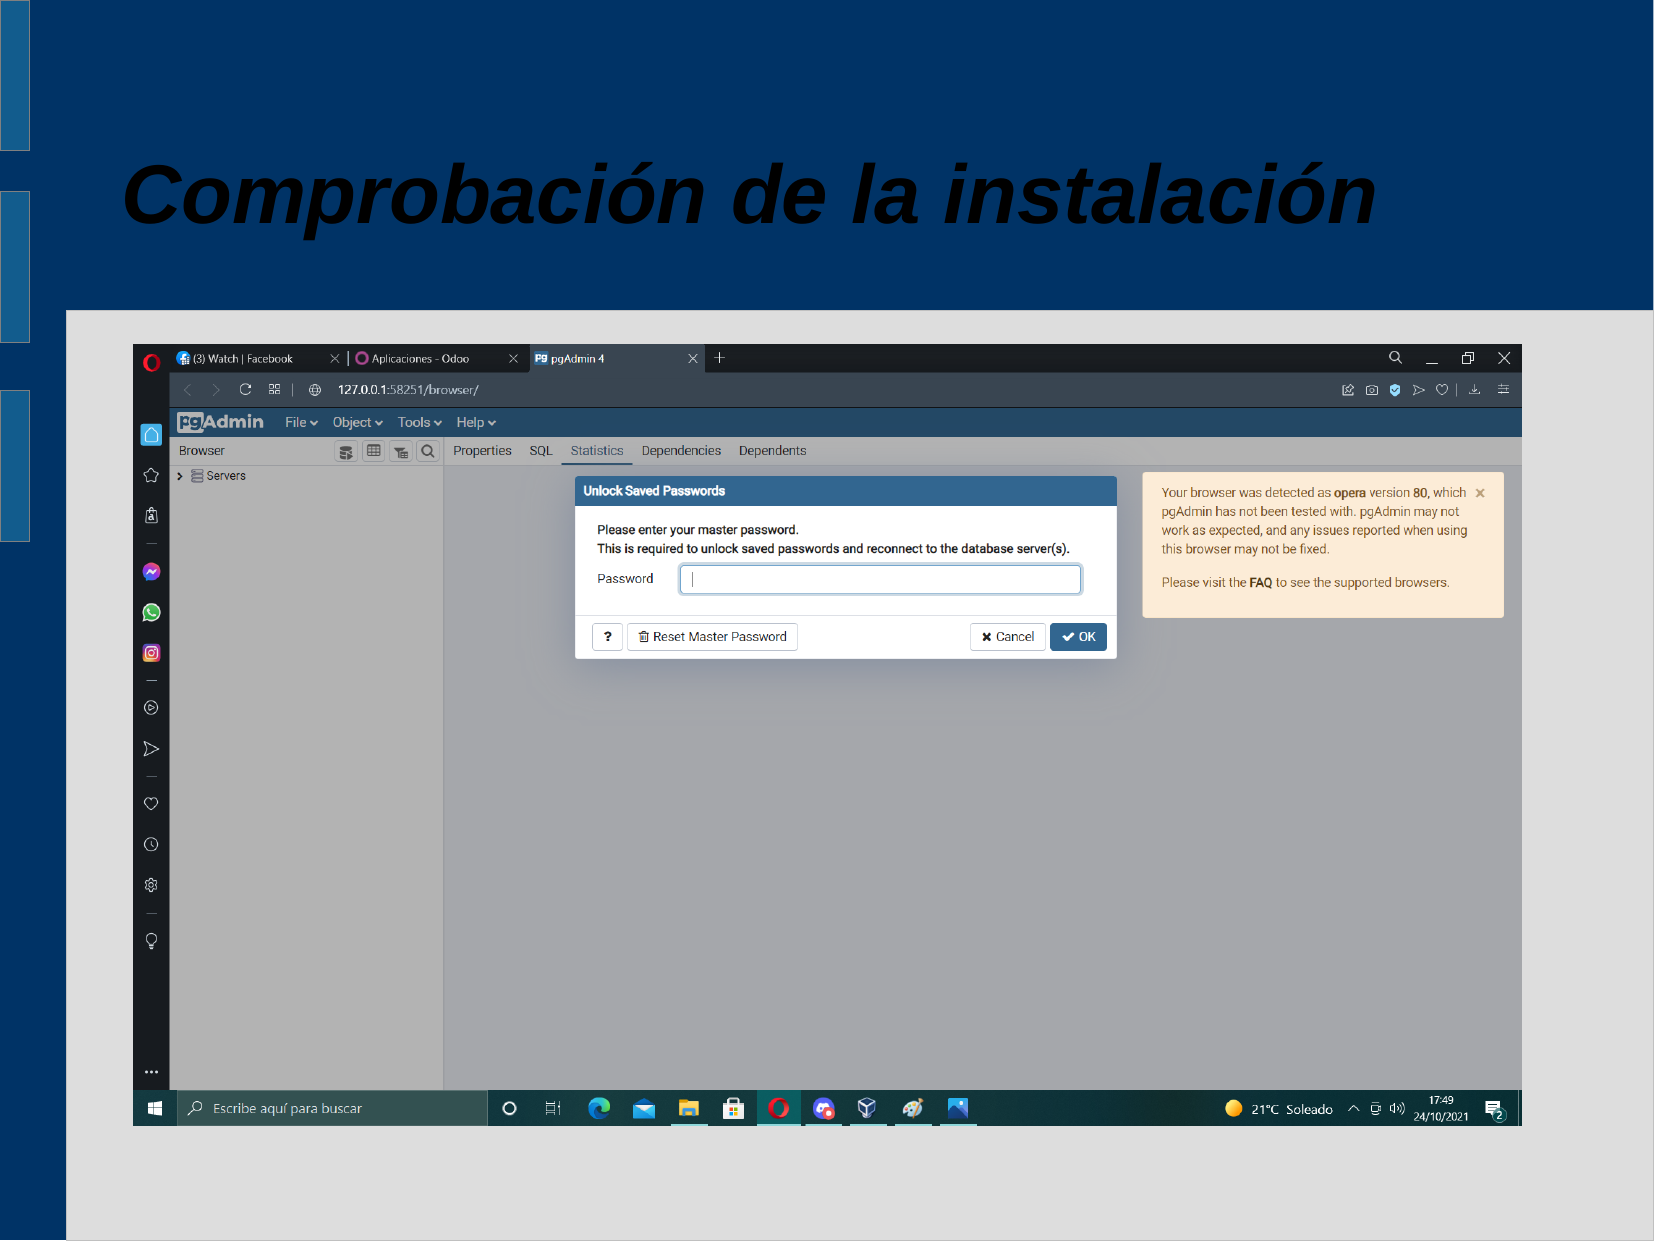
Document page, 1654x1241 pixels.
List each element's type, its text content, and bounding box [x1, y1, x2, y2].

title Comprobación de la instalación [121, 91, 1534, 299]
picture [133, 344, 1522, 1126]
